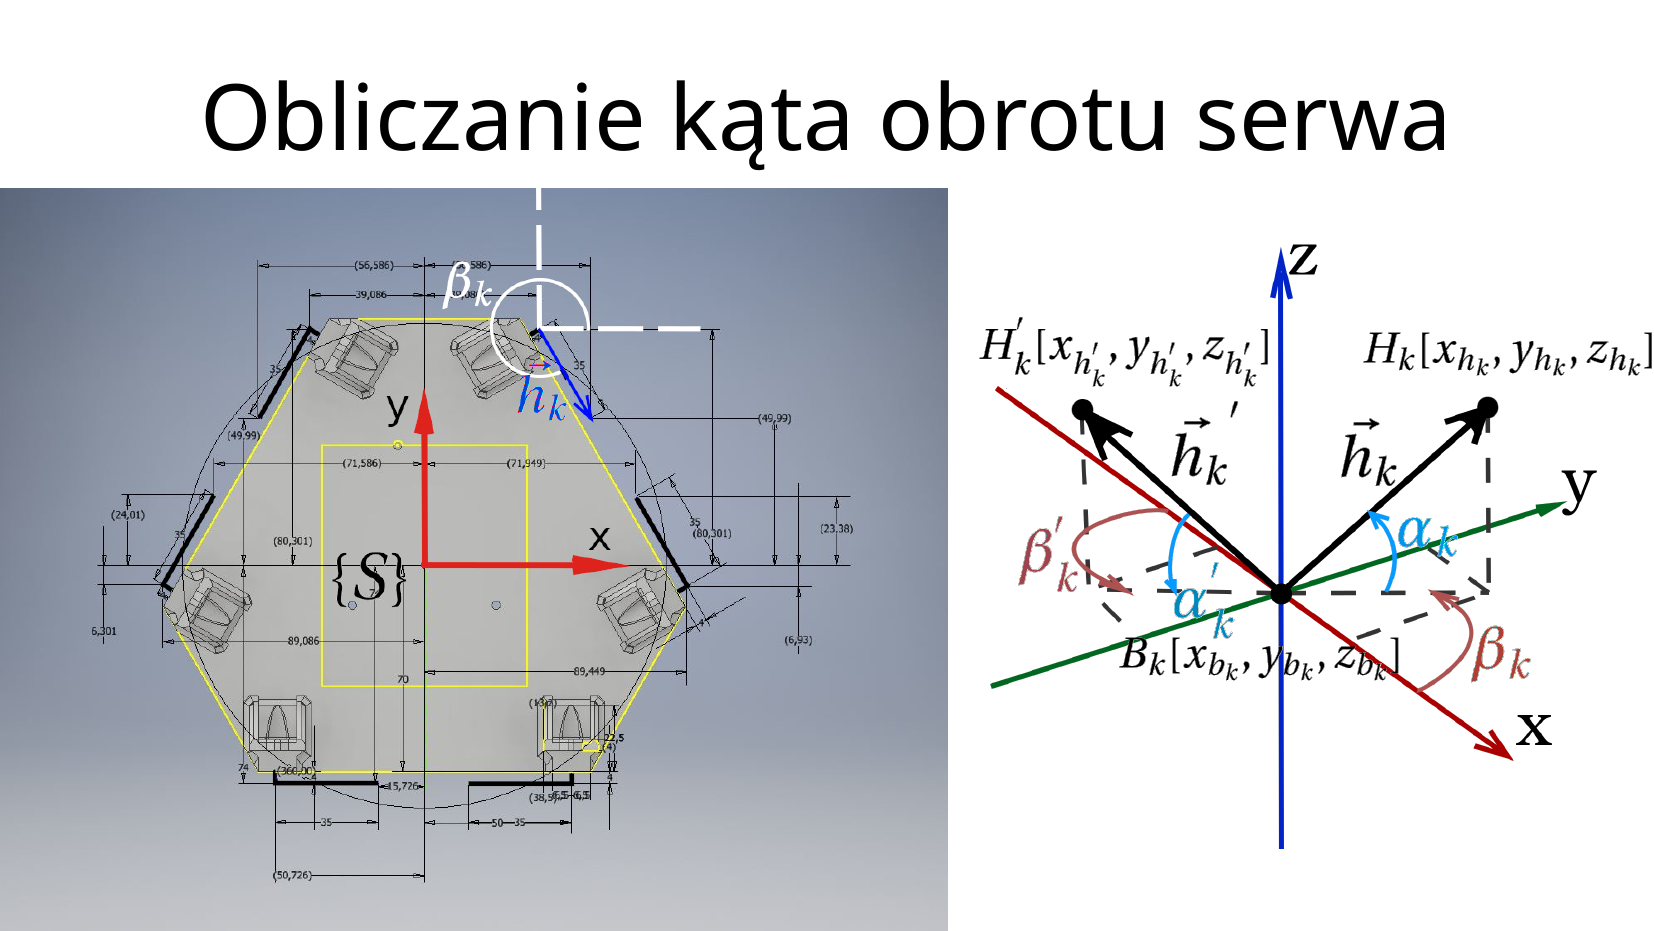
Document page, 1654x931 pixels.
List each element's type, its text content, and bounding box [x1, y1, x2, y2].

title Obliczanie kąta obrotu serwa [82, 37, 1571, 193]
picture [0, 188, 1654, 931]
